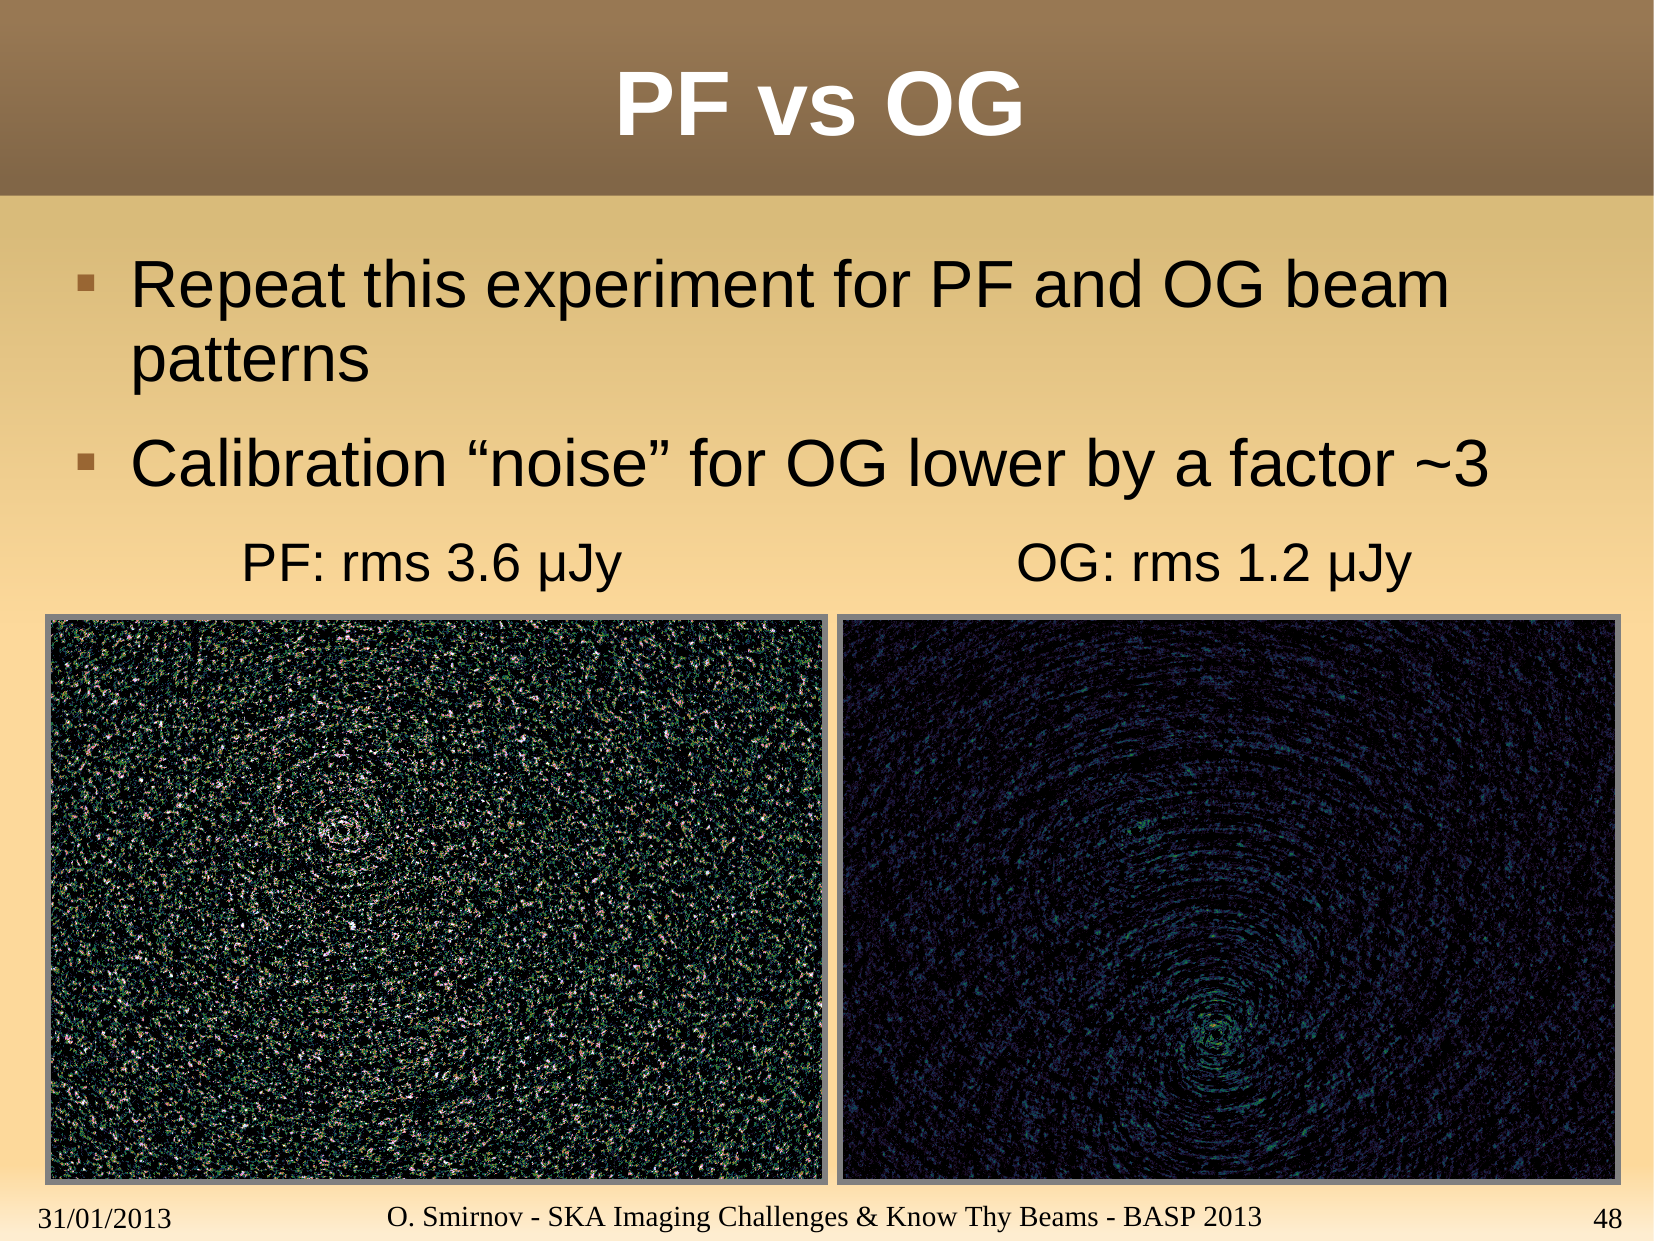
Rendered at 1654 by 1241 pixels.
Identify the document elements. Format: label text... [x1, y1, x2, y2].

list Repeat this experiment for PF and OG beam patterns Calibration “noise” for OG lower by a factor ~3 [60, 246, 1549, 524]
text_box OG: rms 1.2 μJy [810, 524, 1621, 601]
text_box PF: rms 3.6 μJy [27, 524, 810, 601]
list Repeat this experiment for PF and OG beam patterns Calibration “noise” for OG lower by a factor ~3 [60, 601, 1549, 1066]
title PF vs OG [76, 0, 1565, 208]
picture [0, 0, 1654, 1241]
